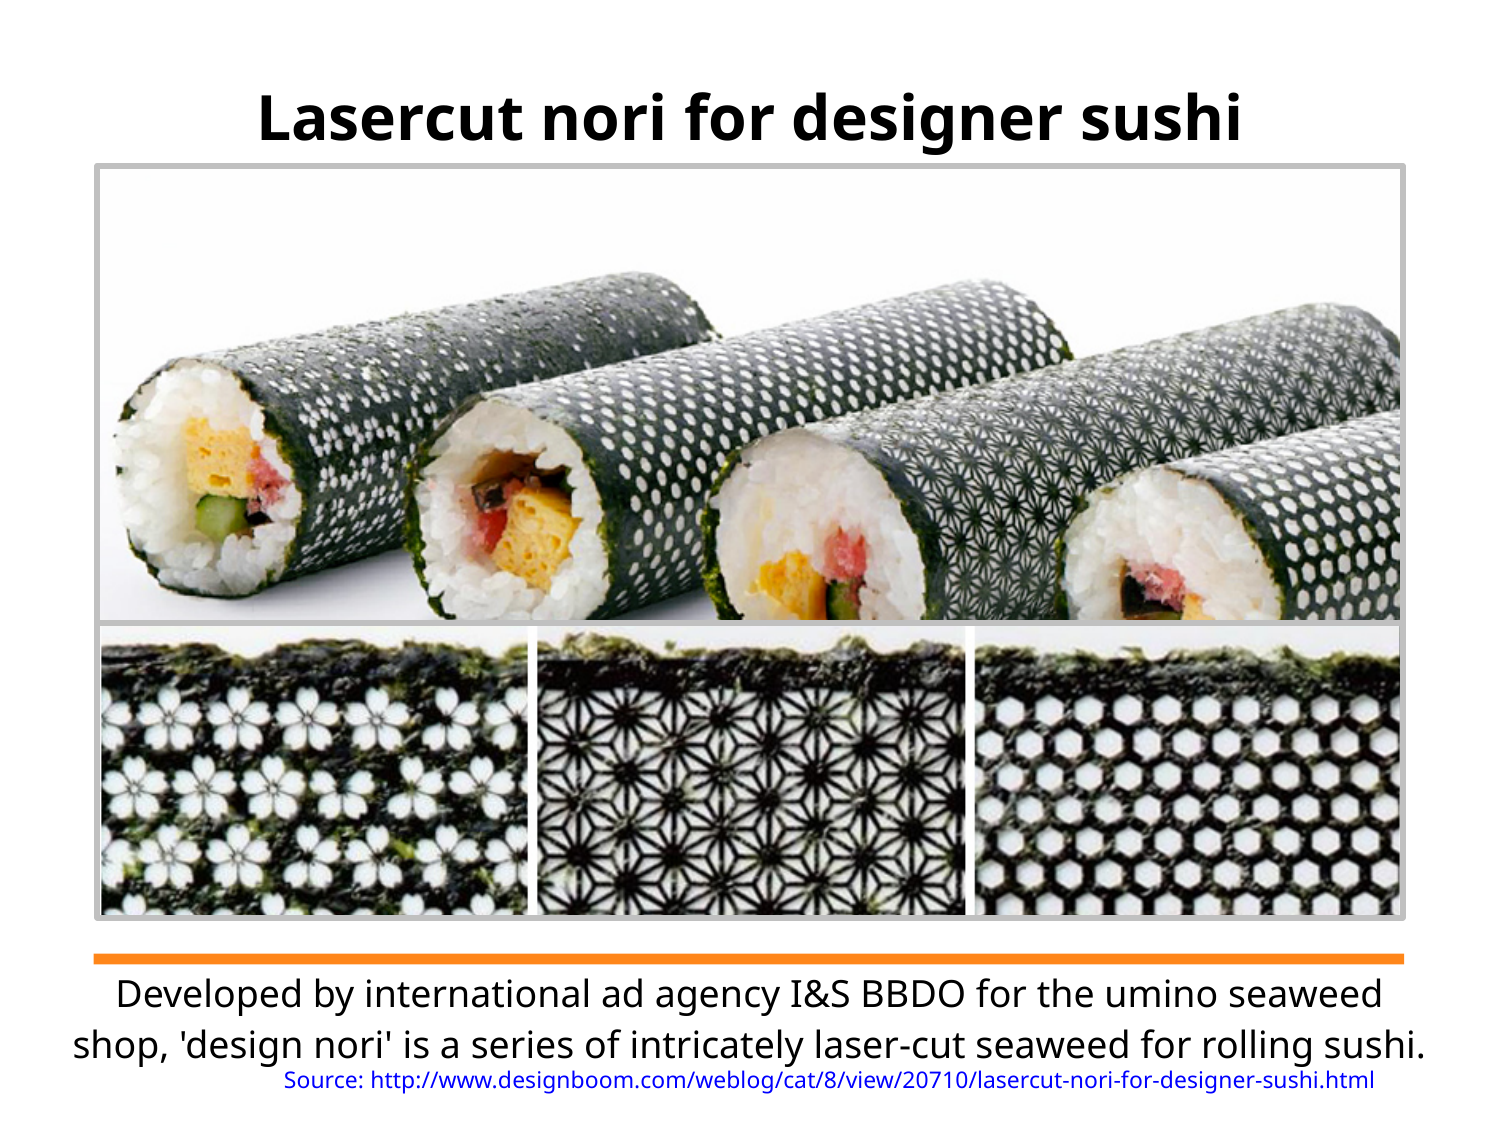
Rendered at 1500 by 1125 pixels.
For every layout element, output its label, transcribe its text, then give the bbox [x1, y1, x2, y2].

text_box Source: http://www.designboom.com/weblog/cat/8/view/20710/lasercut-nori-for-designer-sushi.html [269, 1056, 1231, 1098]
title Lasercut nori for designer sushi [75, 44, 1426, 188]
text_box Developed by international ad agency I&S BBDO for the umino seaweed shop, 'design nori' is a series of intricately laser-cut seaweed for rolling sushi. [52, 960, 1448, 1064]
picture [0, 0, 1500, 1125]
